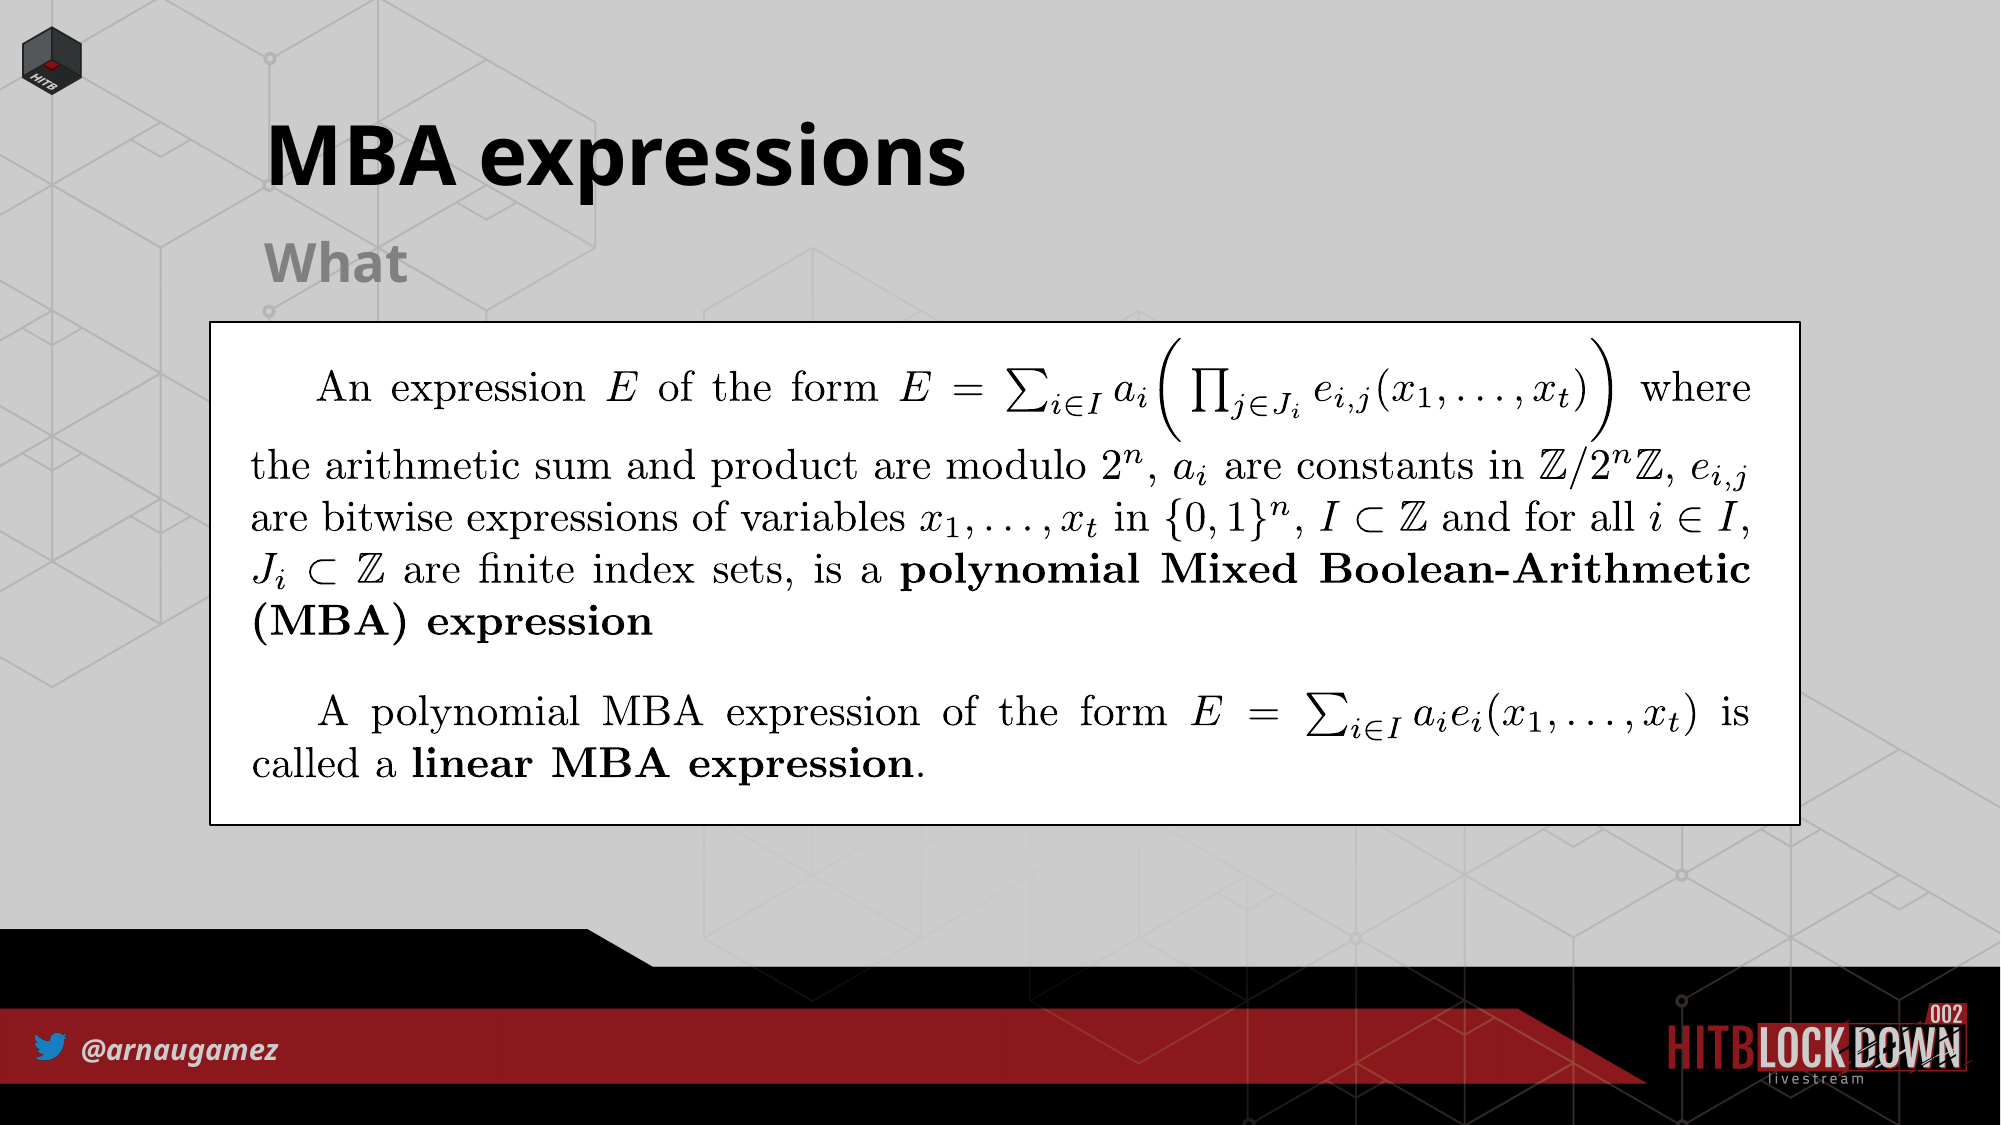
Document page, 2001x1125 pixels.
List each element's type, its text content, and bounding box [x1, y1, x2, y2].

picture [249, 691, 1750, 788]
title MBA expressions [249, 108, 1750, 210]
text_box What [249, 227, 1790, 321]
picture [249, 337, 1750, 646]
text_box [0, 0, 2000, 1125]
